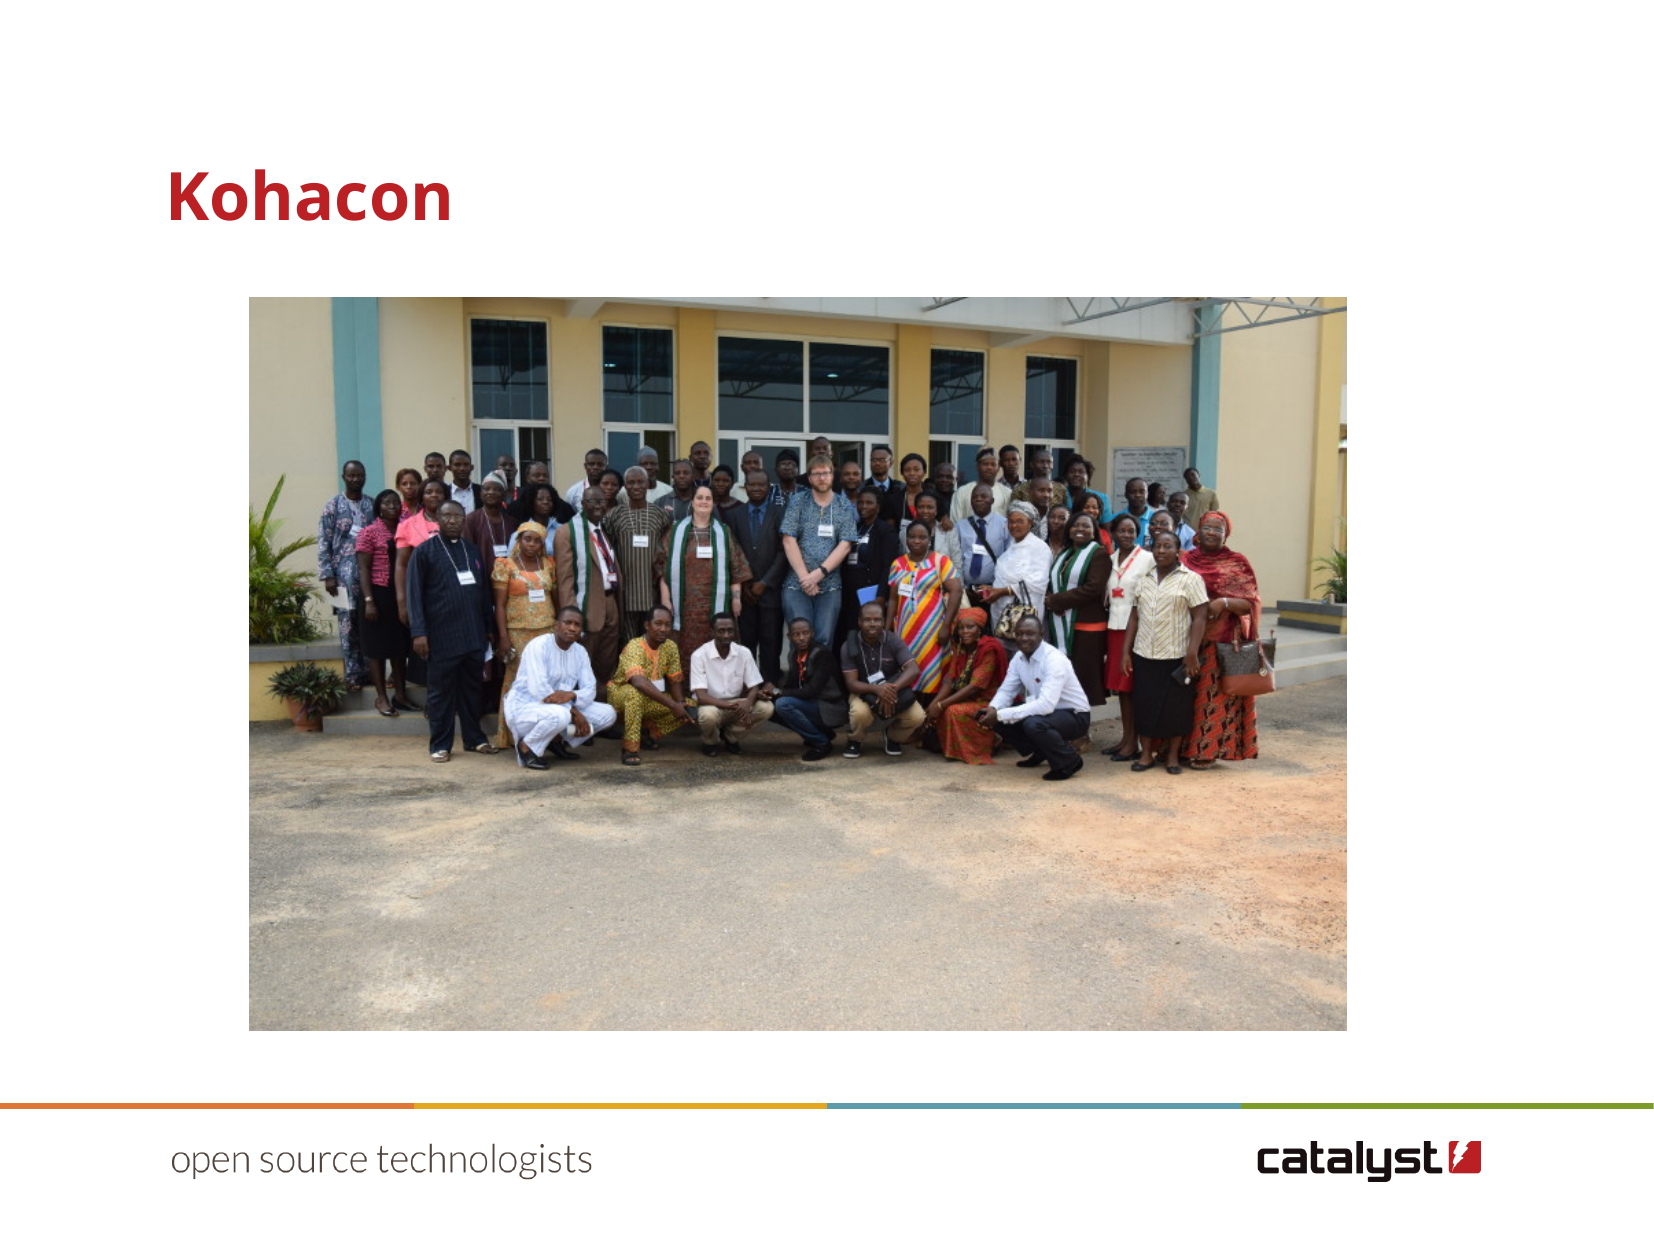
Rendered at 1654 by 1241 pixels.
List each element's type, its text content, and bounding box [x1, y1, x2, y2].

picture [0, 1103, 1654, 1182]
title Kohacon [165, 90, 1489, 298]
picture [249, 297, 1347, 1031]
